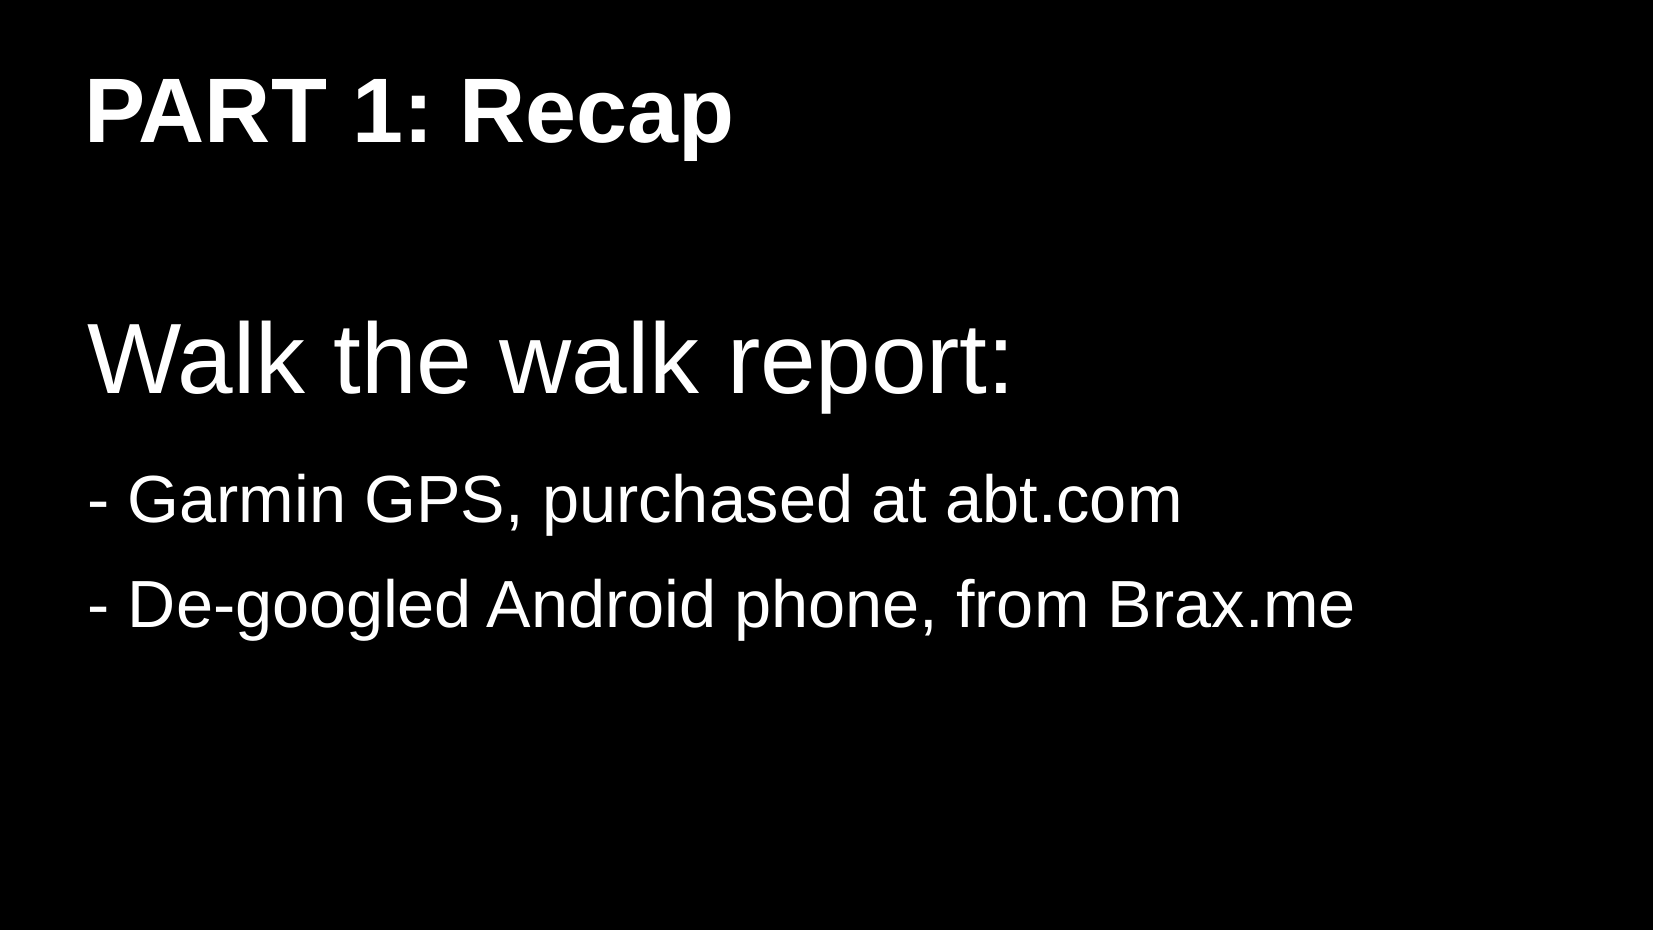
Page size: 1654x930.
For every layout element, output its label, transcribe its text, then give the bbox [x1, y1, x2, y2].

list - Garmin GPS, purchased at abt.com - De-googled Android phone, from Brax.me [87, 462, 1573, 856]
list Walk the walk report: [87, 302, 1573, 462]
title PART 1: Recap [84, 56, 1561, 166]
